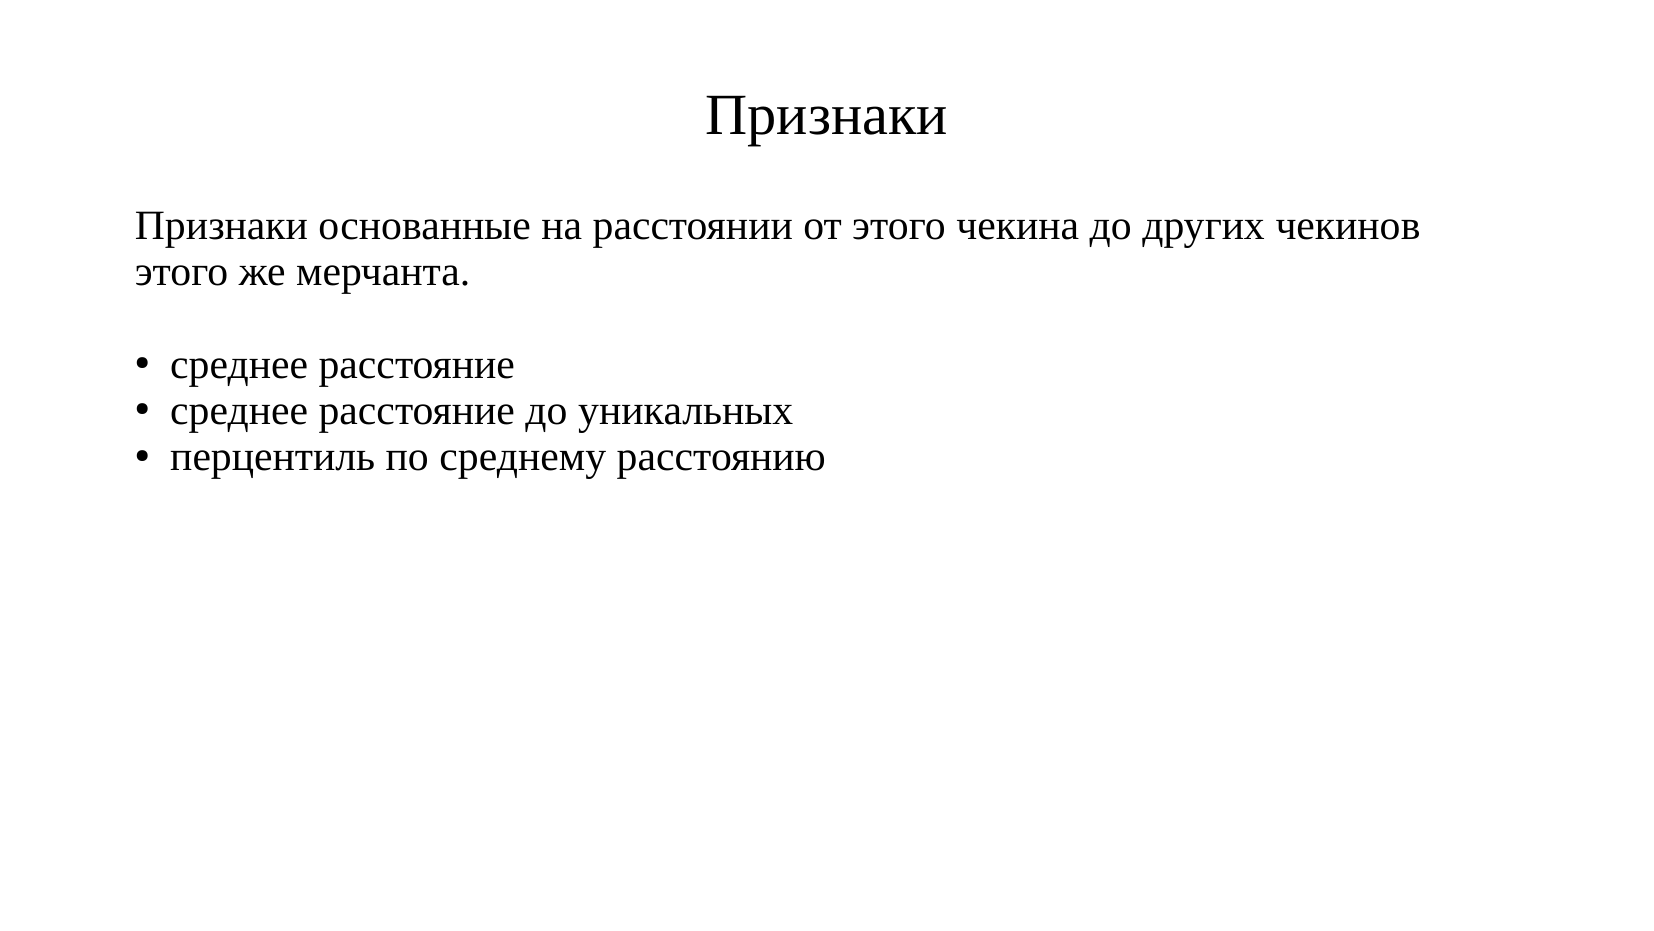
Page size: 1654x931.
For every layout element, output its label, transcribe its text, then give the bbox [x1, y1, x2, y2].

text_box Признаки основанные на расстоянии от этого чекина до других чекинов этого же мерчанта. среднее расстояние среднее расстояние до уникальных перцентиль по среднему расстоянию [120, 195, 1448, 490]
text_box Признаки [690, 75, 963, 155]
